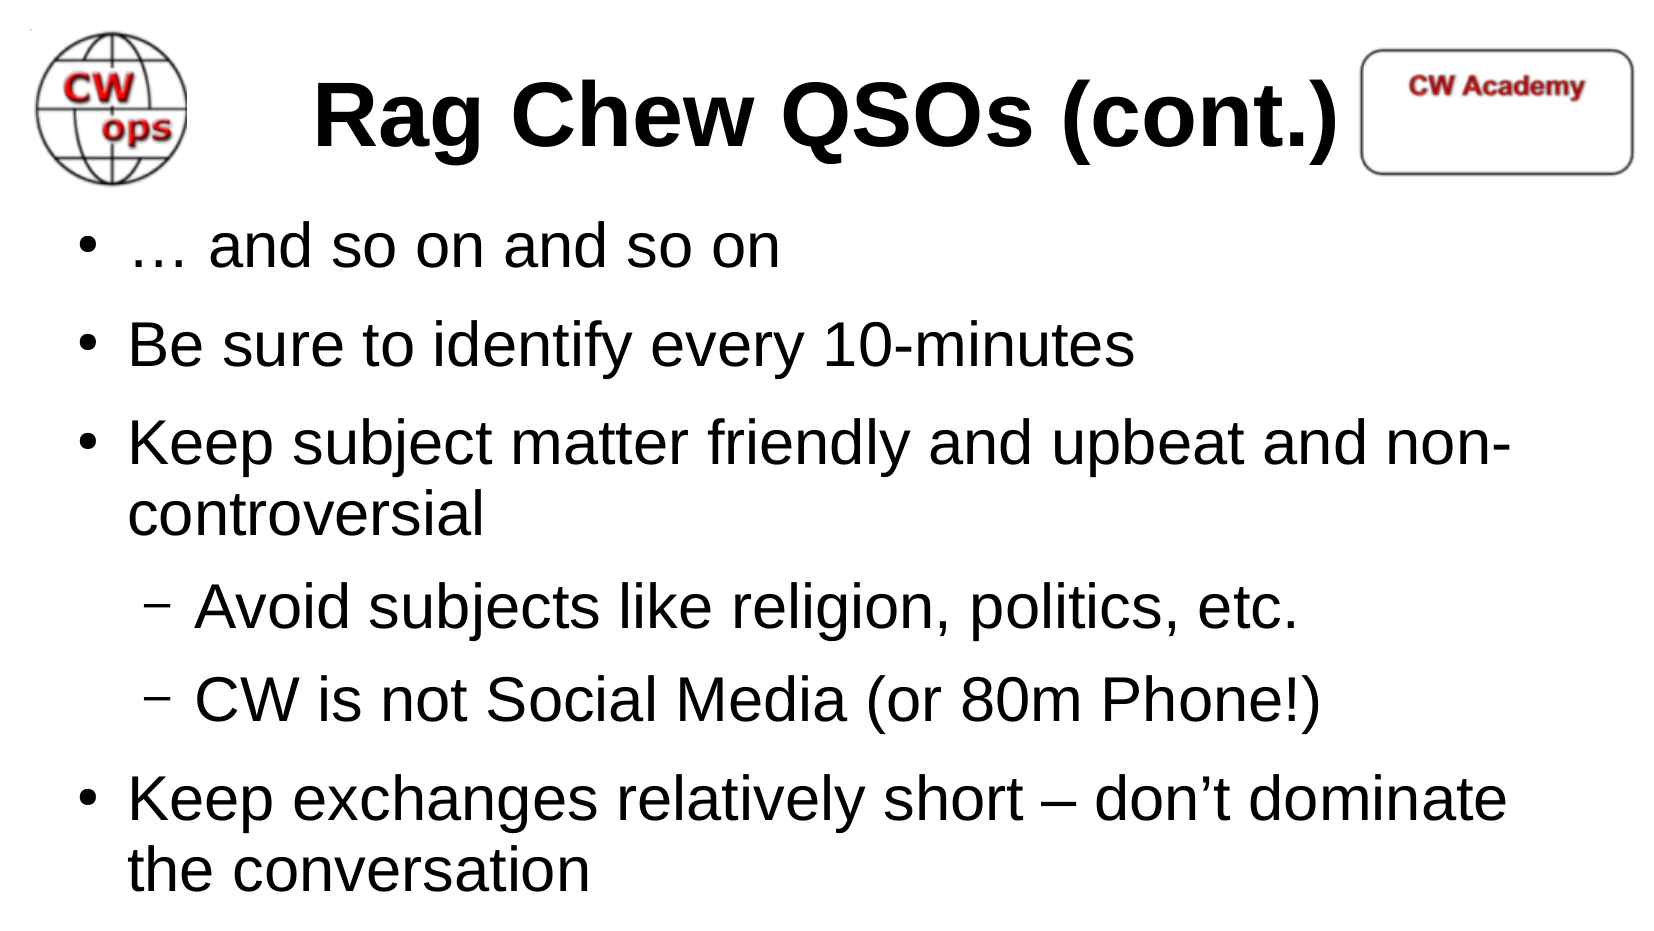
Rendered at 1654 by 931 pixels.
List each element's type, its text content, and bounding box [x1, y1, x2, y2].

list … and so on and so on Be sure to identify every 10-minutes Keep subject matter friendly and upbeat and non-controversial Avoid subjects like religion, politics, etc. CW is not Social Media (or 80m Phone!) Keep exchanges relatively short – don’t dominate the conversation [60, 210, 1609, 912]
picture [1571, 37, 1640, 186]
title Rag Chew QSOs (cont.) [82, 37, 1571, 193]
picture [30, 29, 187, 194]
